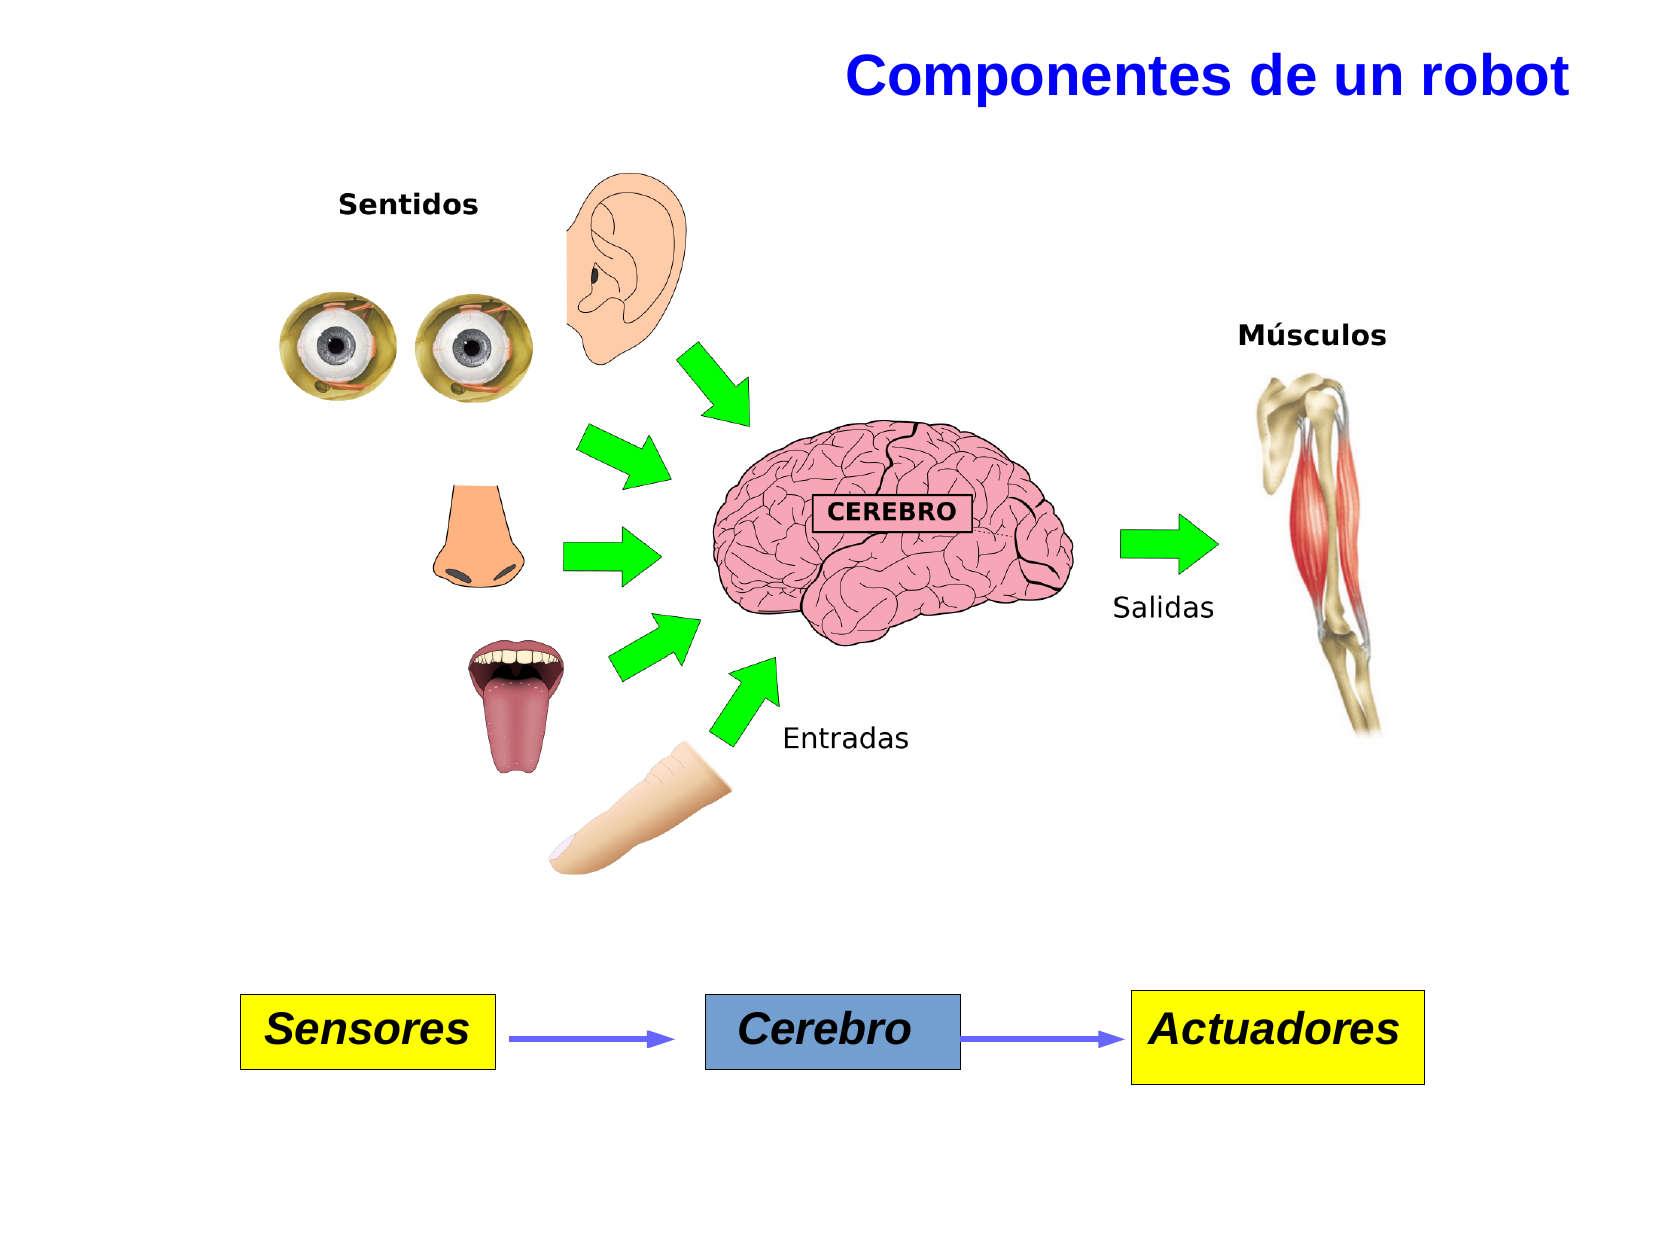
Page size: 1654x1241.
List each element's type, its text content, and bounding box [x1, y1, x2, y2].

text_box [705, 1055, 961, 1070]
text_box [240, 1055, 496, 1070]
text_box Actuadores [1140, 1002, 1411, 1055]
text_box [705, 994, 961, 1002]
text_box Sensores [210, 1002, 526, 1055]
text_box Cerebro [690, 1002, 961, 1055]
text_box [1131, 990, 1425, 1085]
title Componentes de un robot [825, 30, 1591, 121]
text_box [240, 994, 496, 1002]
picture [238, 119, 1456, 923]
